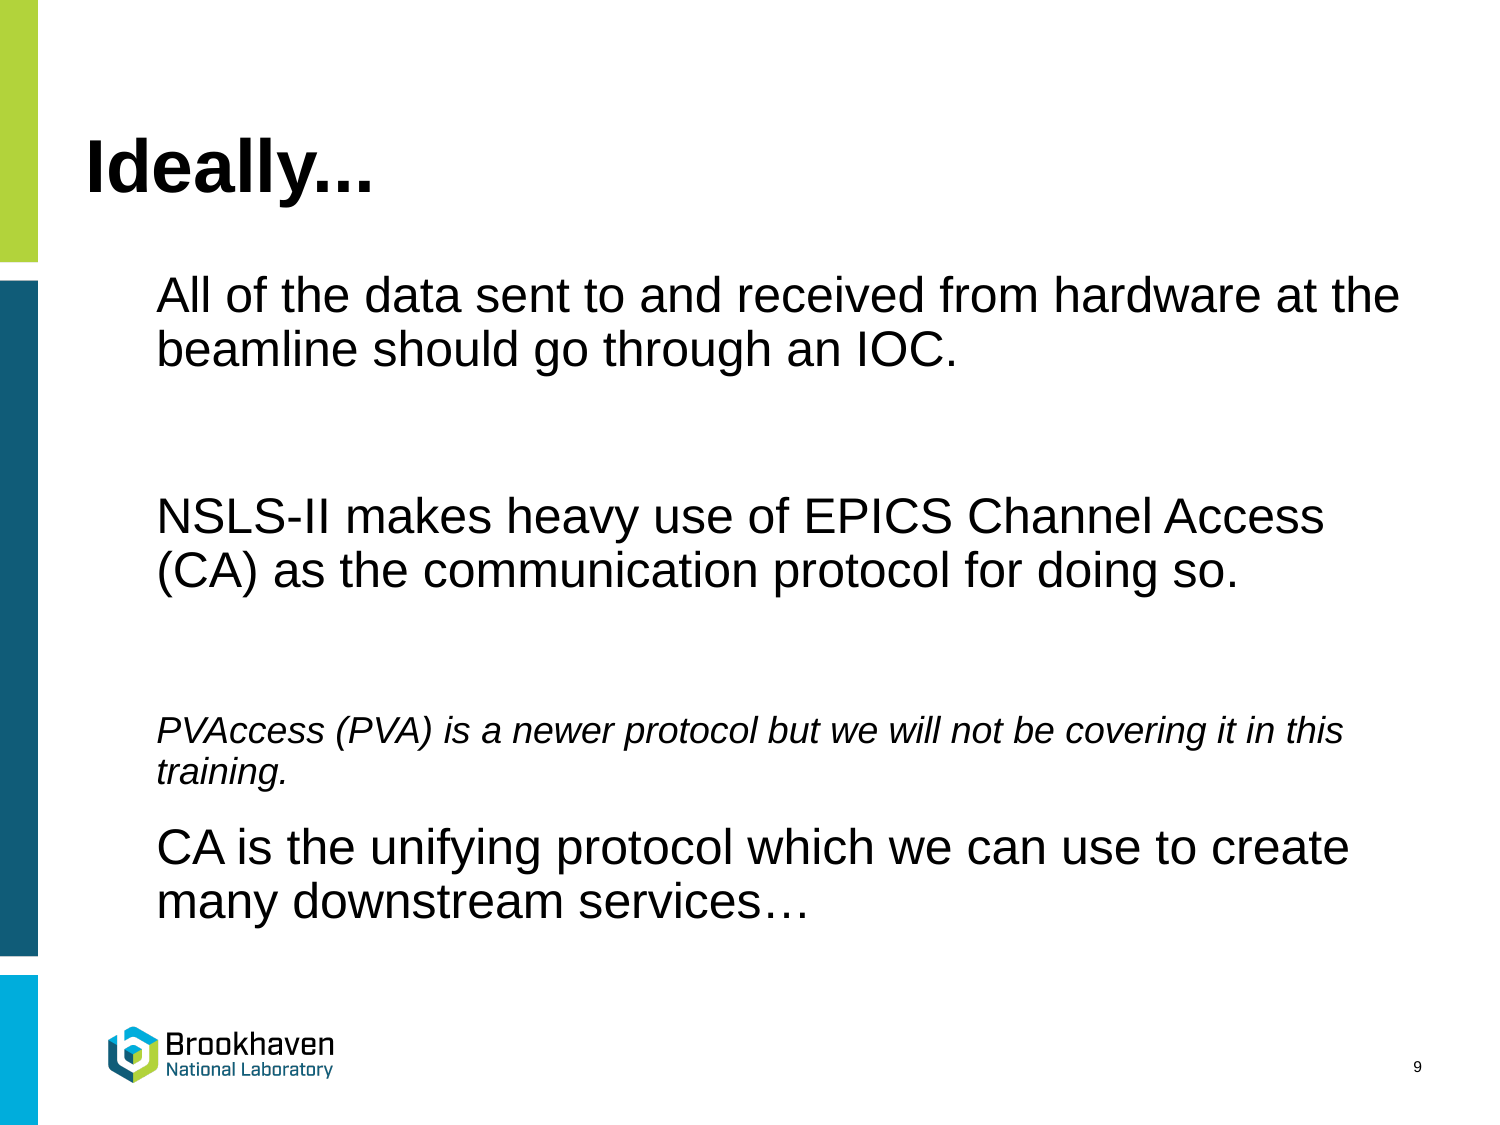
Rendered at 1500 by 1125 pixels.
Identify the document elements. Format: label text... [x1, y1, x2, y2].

slide_number <number> [1376, 1036, 1430, 1097]
list All of the data sent to and received from hardware at the beamline should go through an IOC. NSLS-II makes heavy use of EPICS Channel Access (CA) as the communication protocol for doing so. PVAccess (PVA) is a newer protocol but we will not be covering it in this training. CA is the unifying protocol which we can use to create many downstream services… [70, 261, 1426, 976]
picture [0, 0, 1500, 1125]
title Ideally... [70, 59, 1430, 278]
